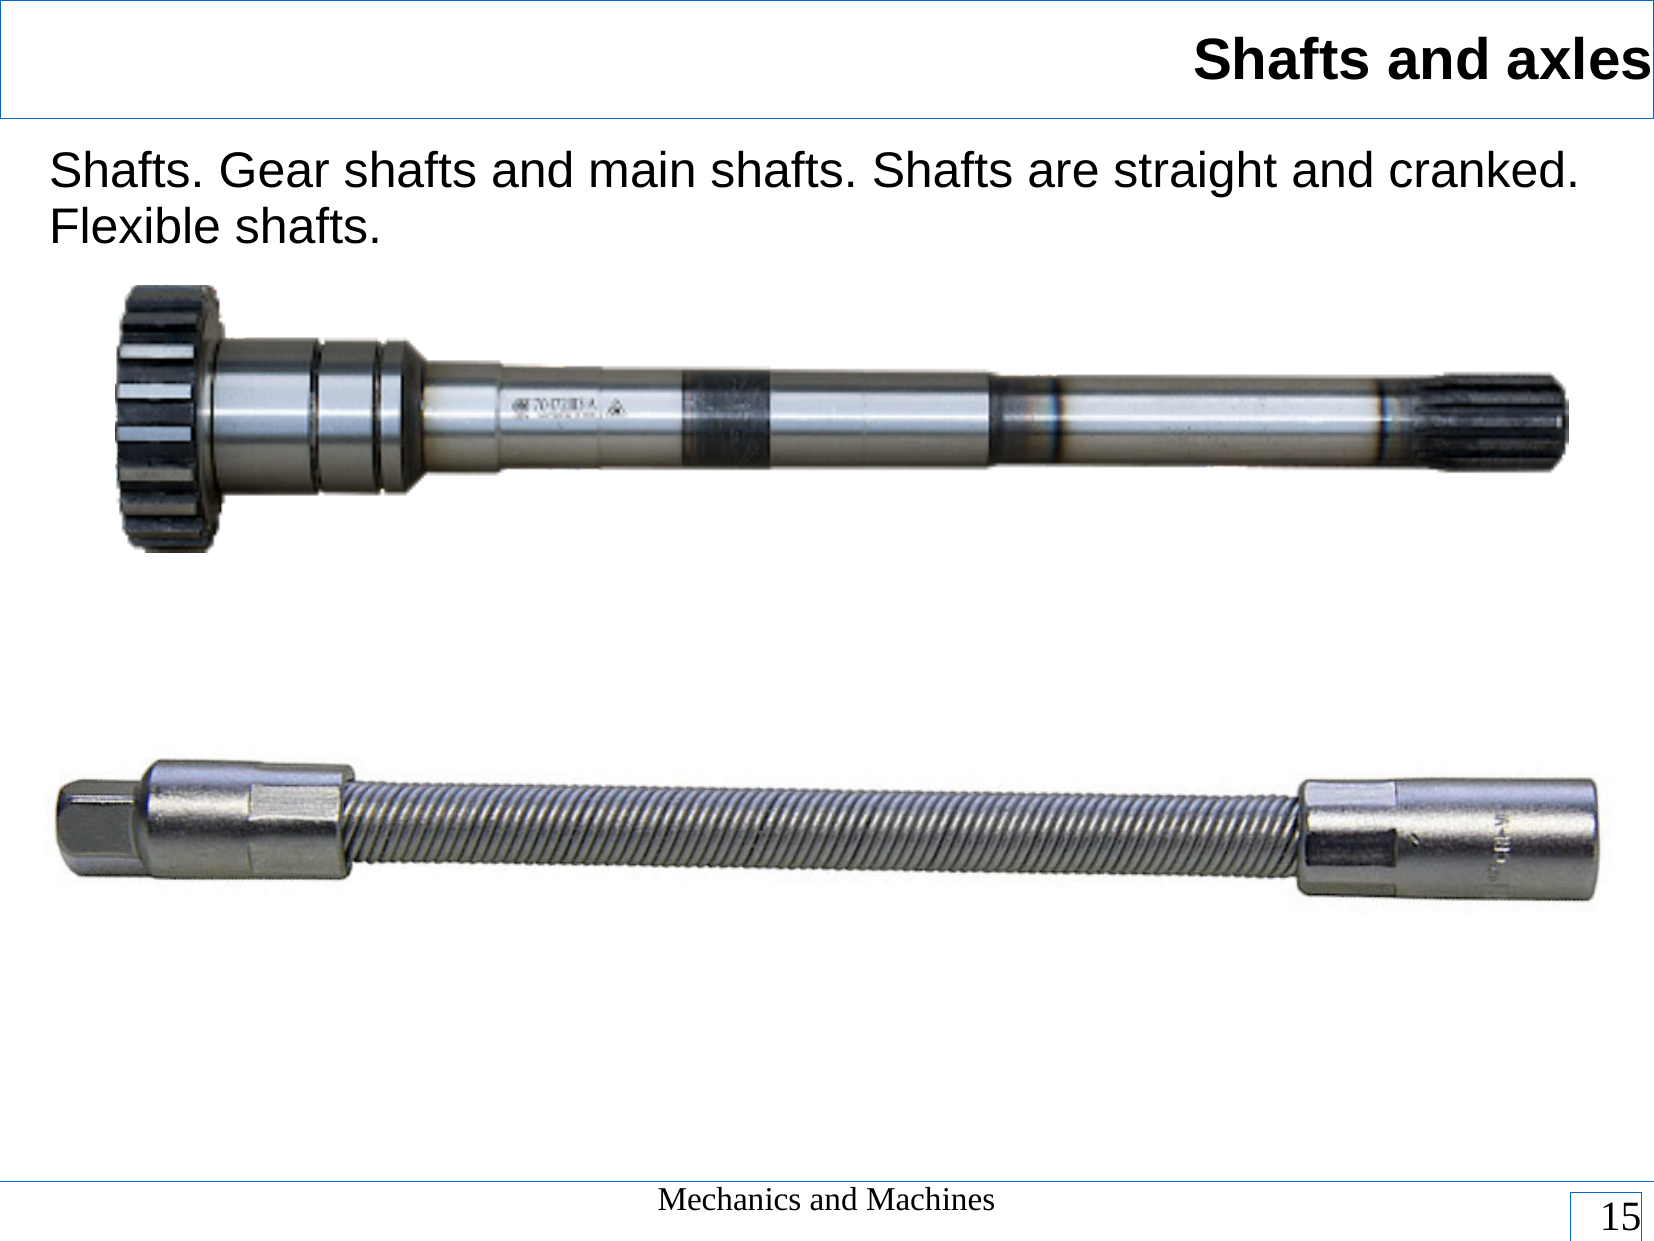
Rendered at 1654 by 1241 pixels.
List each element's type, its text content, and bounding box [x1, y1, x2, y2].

text_box Shafts. Gear shafts and main shafts. Shafts are straight and cranked. Flexible shafts. [34, 135, 1606, 262]
picture [45, 743, 1621, 916]
picture [115, 285, 1569, 553]
title Shafts and axles [0, 0, 1654, 119]
